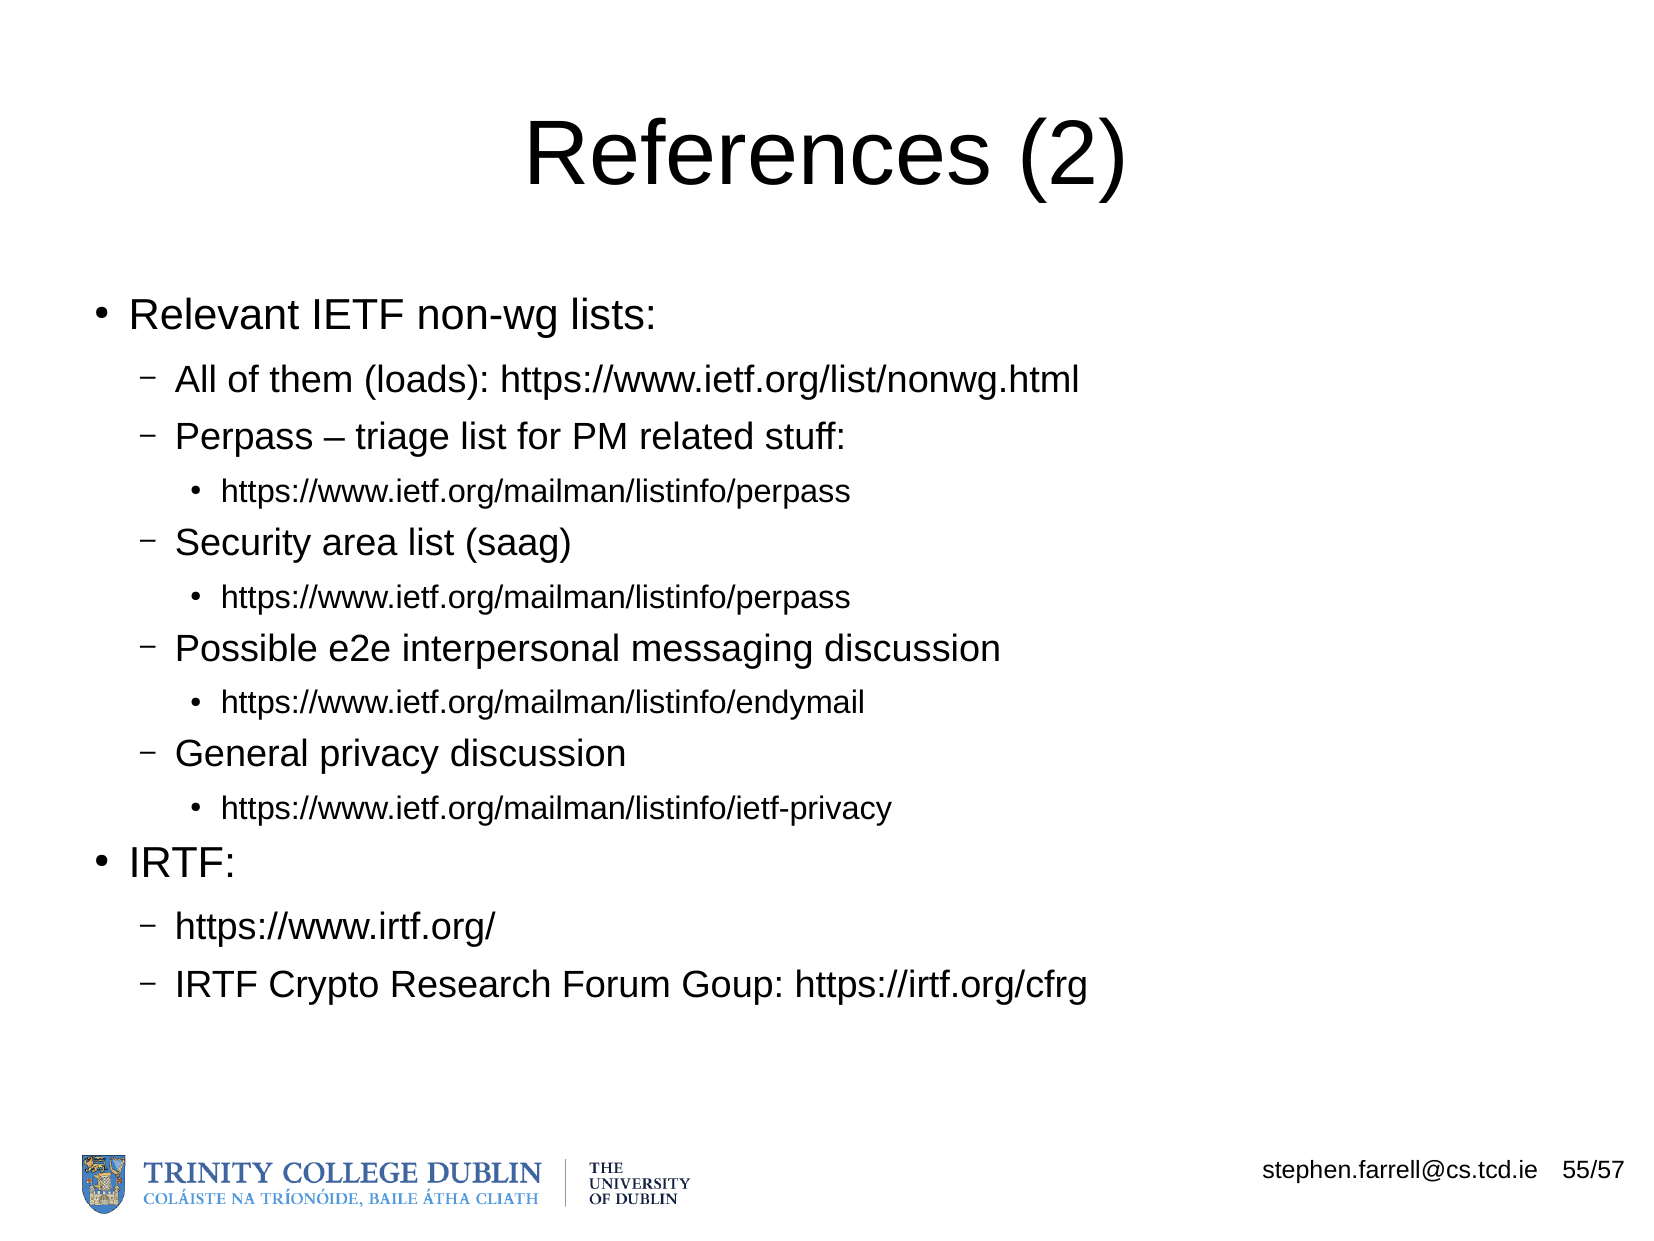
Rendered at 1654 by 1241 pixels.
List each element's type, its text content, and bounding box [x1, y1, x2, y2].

picture [82, 1155, 694, 1214]
title References (2) [82, 49, 1571, 257]
list Relevant IETF non-wg lists: All of them (loads): https://www.ietf.org/list/nonwg.html Perpass – triage list for PM related stuff: https://www.ietf.org/mailman/listinfo/perpass Security area list (saag) https://www.ietf.org/mailman/listinfo/perpass Possible e2e interpersonal messaging discussion https://www.ietf.org/mailman/listinfo/endymail General privacy discussion https://www.ietf.org/mailman/listinfo/ietf-privacy IRTF: https://www.irtf.org/ IRTF Crypto Research Forum Goup: https://irtf.org/cfrg [82, 290, 1571, 1010]
